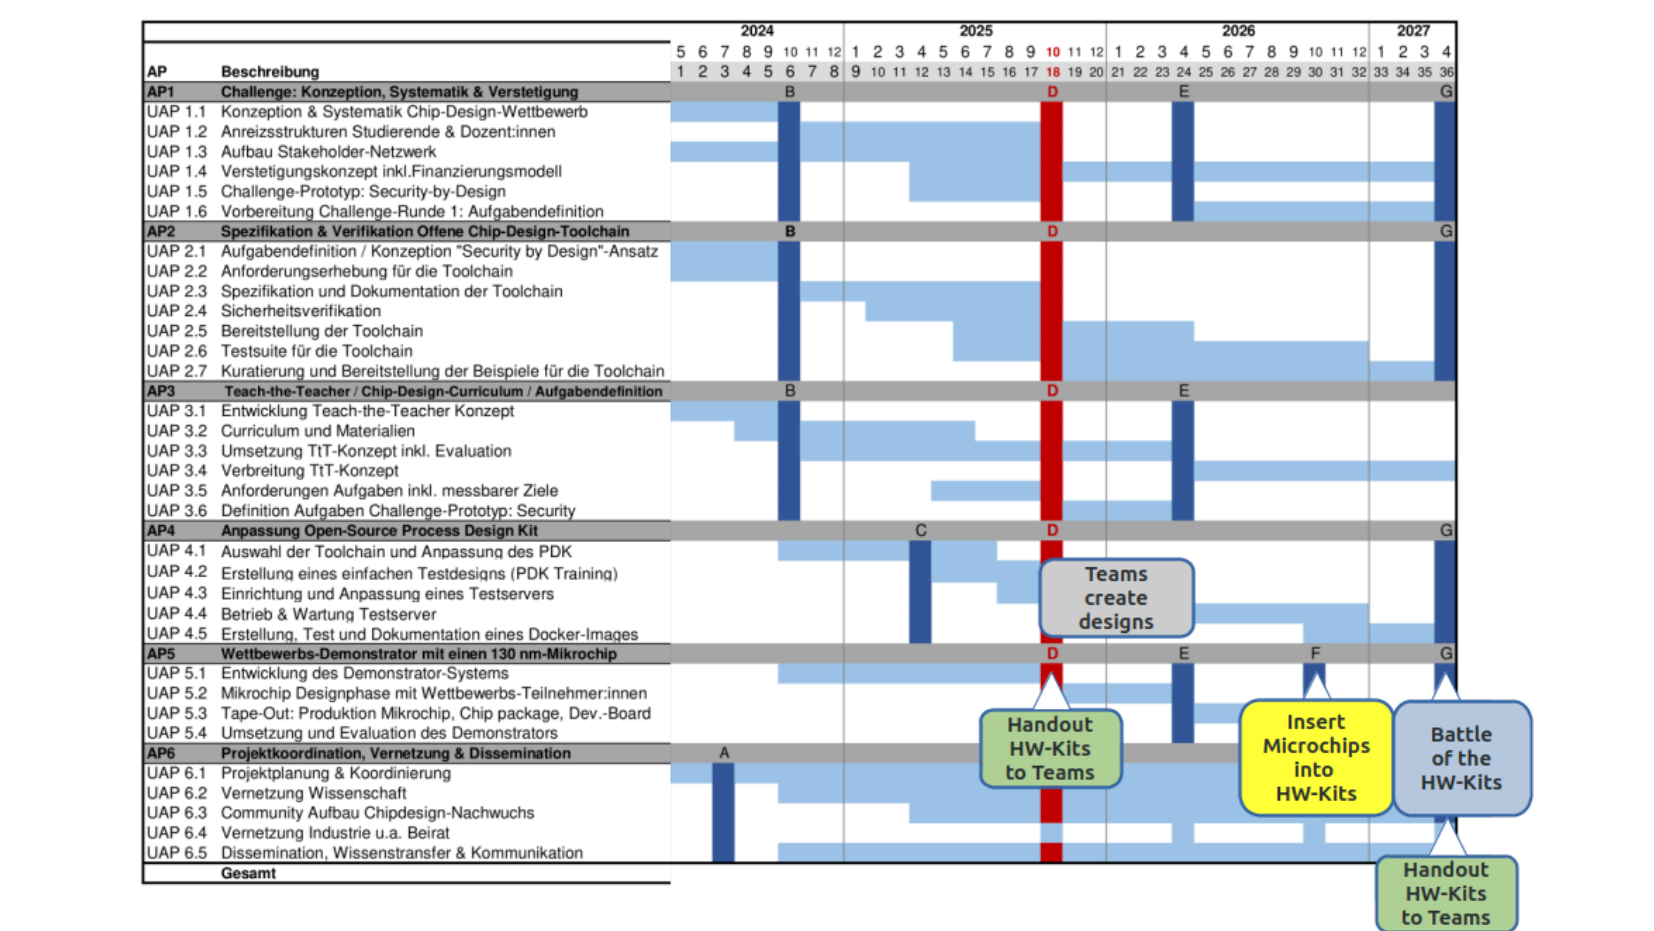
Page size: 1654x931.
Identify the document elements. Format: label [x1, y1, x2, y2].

picture [109, 1, 1538, 931]
